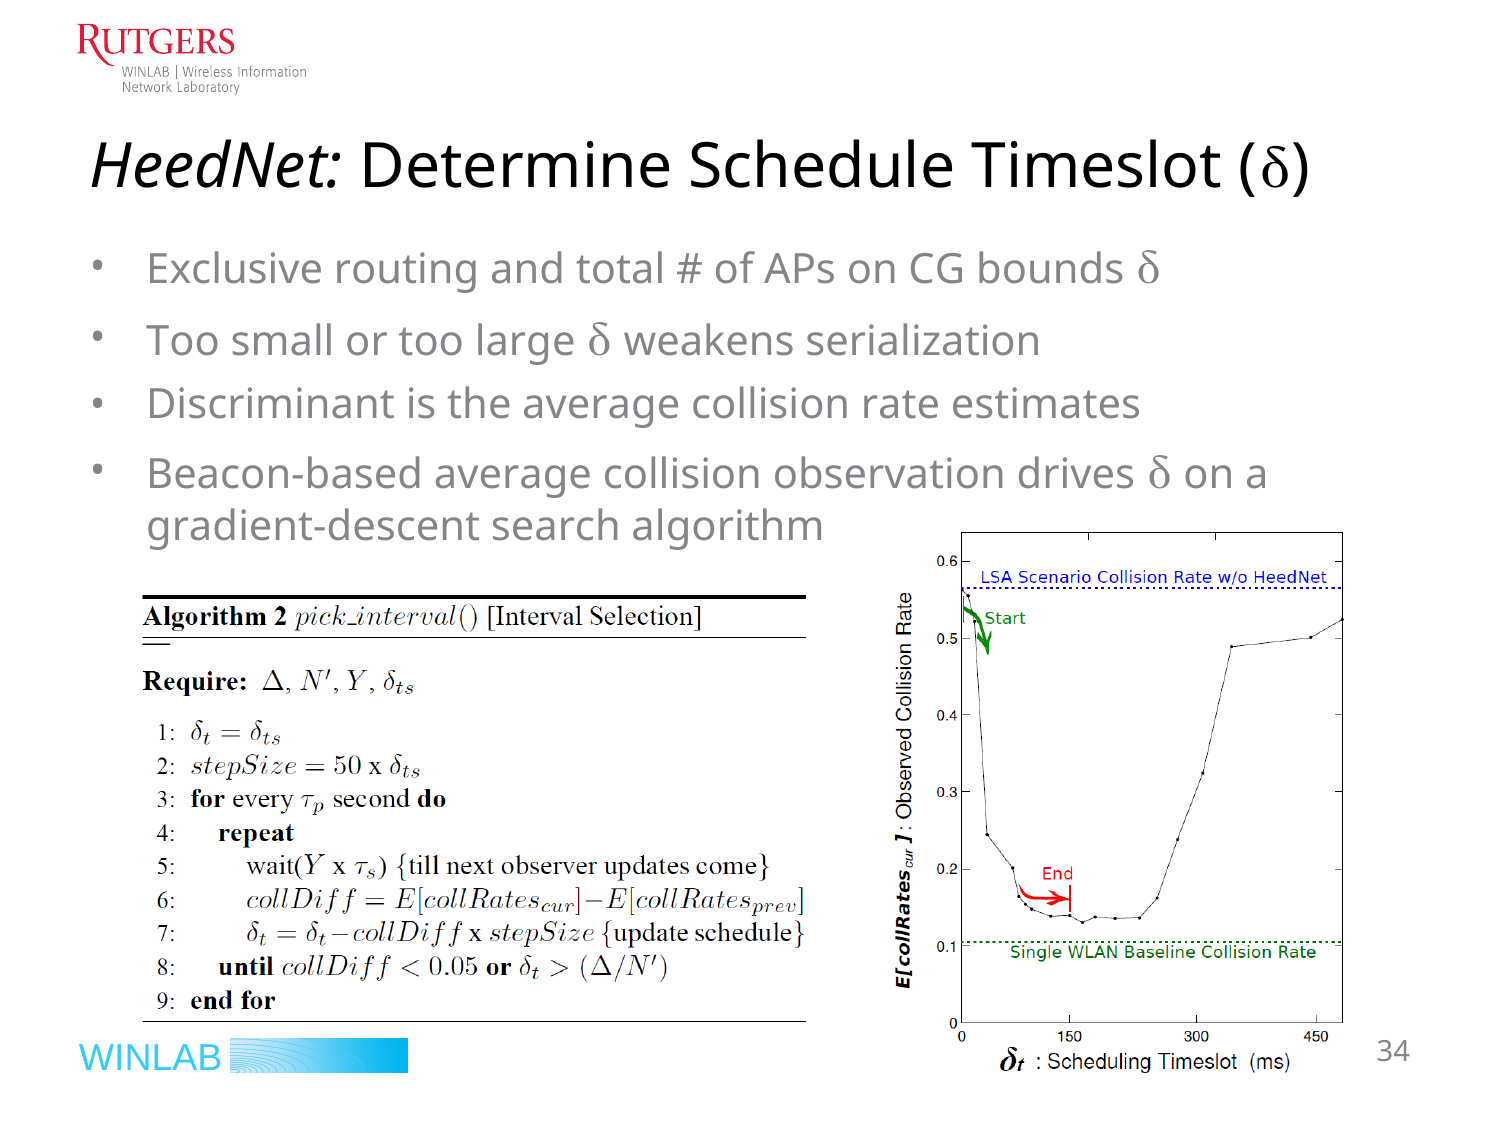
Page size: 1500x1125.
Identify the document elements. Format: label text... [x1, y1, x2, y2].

picture [129, 588, 812, 1028]
picture [878, 524, 1351, 1076]
title HeedNet: Determine Schedule Timeslot () [75, 93, 1500, 232]
picture [230, 1038, 383, 1073]
list Exclusive routing and total # of APs on CG bounds  Too small or too large  weakens serialization Discriminant is the average collision rate estimates Beacon-based average collision observation drives  on a gradient-descent search algorithm [75, 226, 1426, 969]
